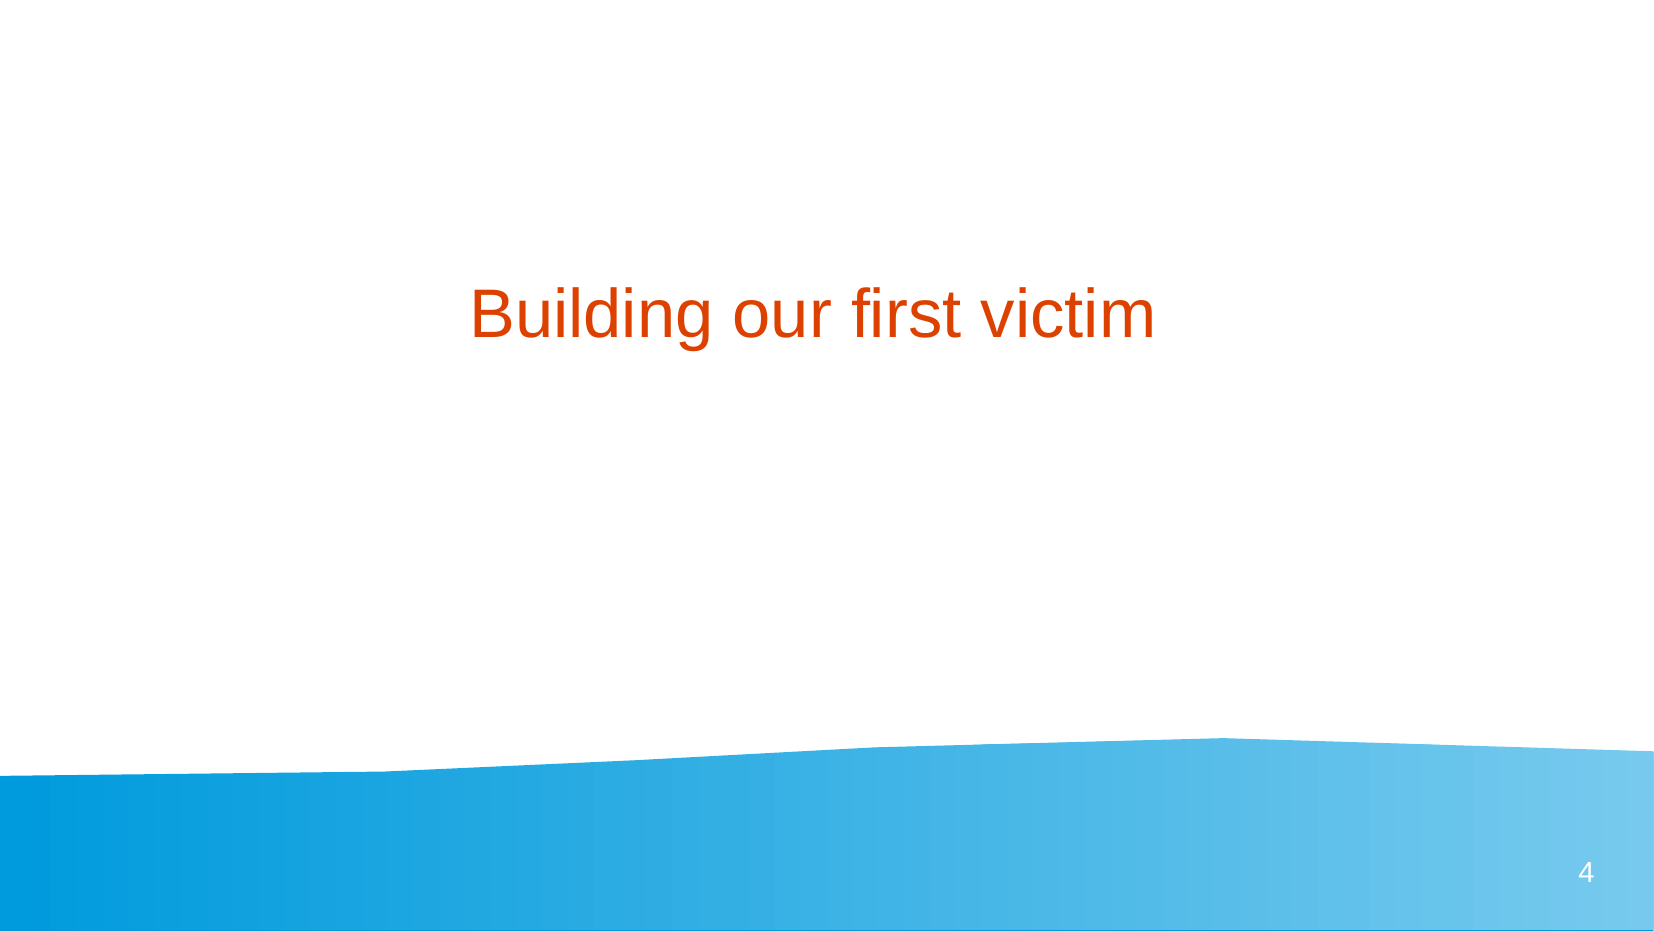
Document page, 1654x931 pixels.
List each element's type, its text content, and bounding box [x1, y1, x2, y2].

title Building our first victim [75, 225, 1552, 403]
